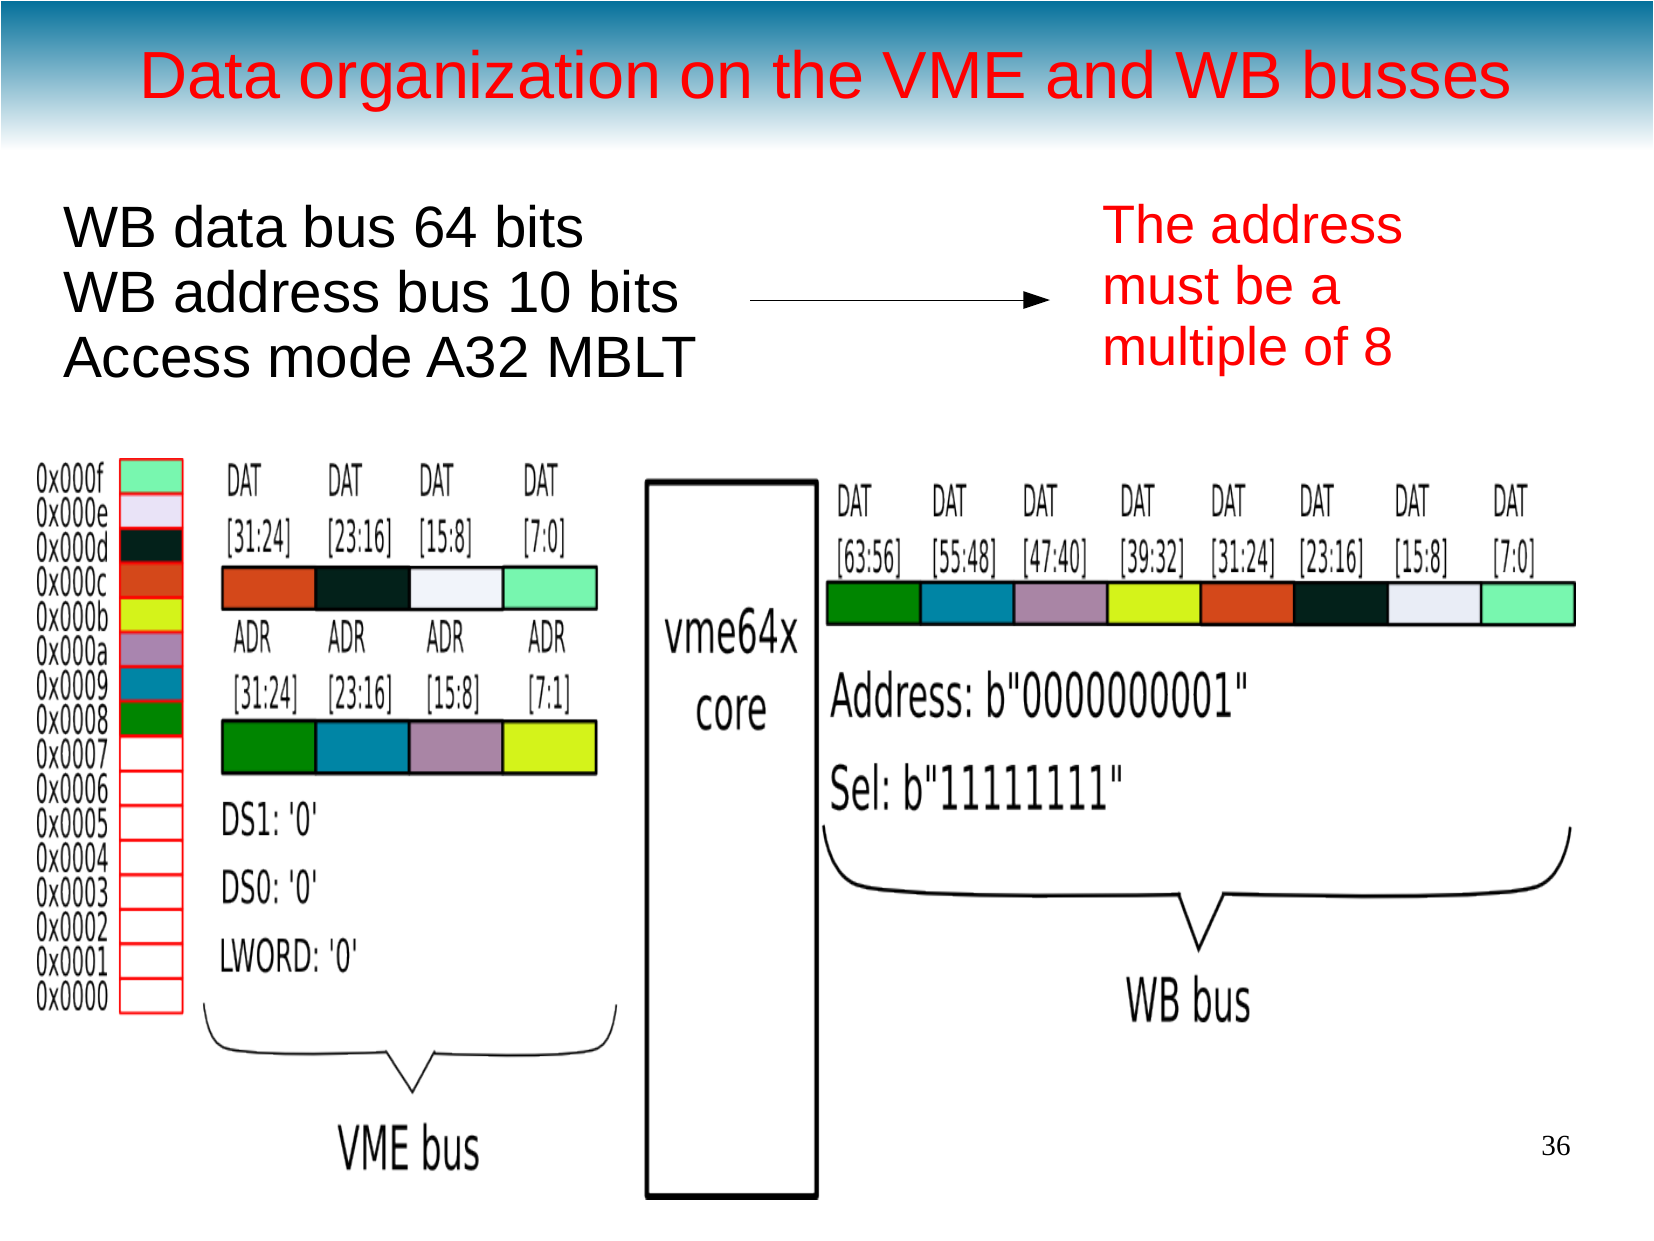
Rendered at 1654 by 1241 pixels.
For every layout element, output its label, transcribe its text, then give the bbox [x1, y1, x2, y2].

text_box The address must be a multiple of 8 [1087, 187, 1501, 413]
text_box WB data bus 64 bits WB address bus 10 bits Access mode A32 MBLT [48, 187, 713, 398]
text_box Data organization on the VME and WB busses [0, 0, 1654, 151]
picture [37, 458, 1576, 1201]
